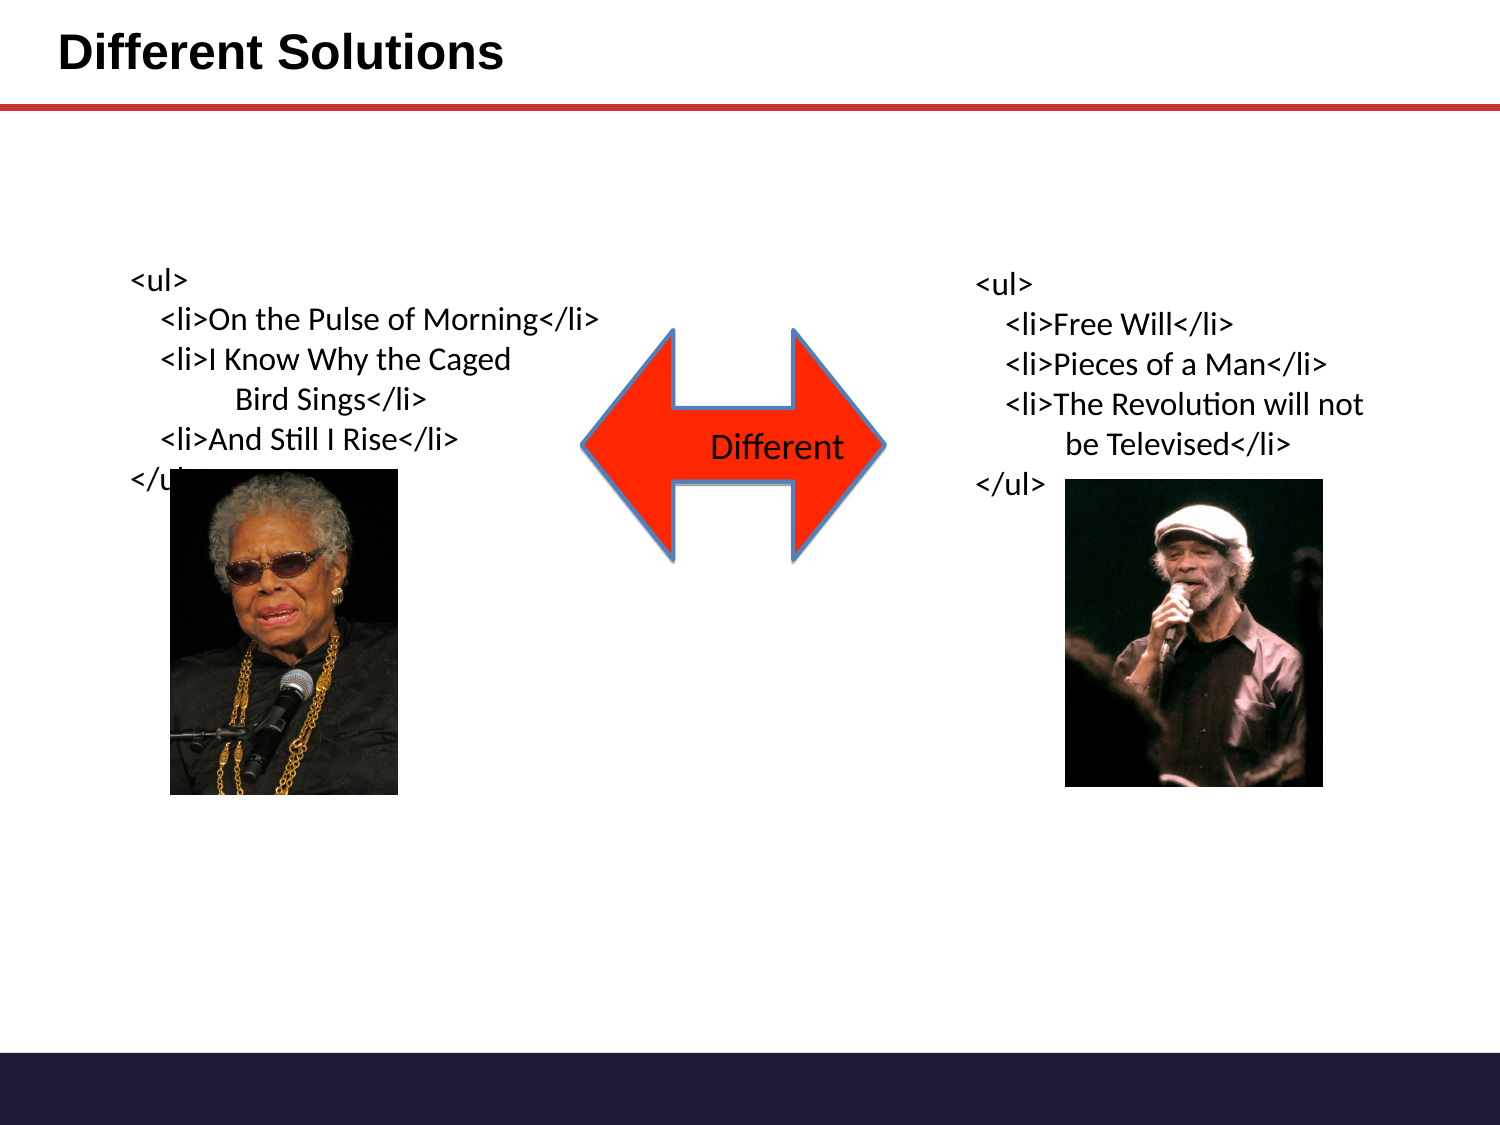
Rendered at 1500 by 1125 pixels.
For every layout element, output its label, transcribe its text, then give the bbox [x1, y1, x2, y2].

text_box Different [610, 414, 856, 475]
picture [1065, 479, 1323, 787]
text_box <ul> <li>On the Pulse of Morning</li> <li>I Know Why the Caged Bird Sings</li> <li>And Still I Rise</li> </ul> [122, 250, 609, 505]
picture [170, 469, 398, 796]
text_box [581, 329, 886, 560]
title Different Solutions [50, 0, 948, 108]
text_box <ul> <li>Free Will</li> <li>Pieces of a Man</li> <li>The Revolution will not be Televised</li> </ul> [967, 254, 1373, 510]
